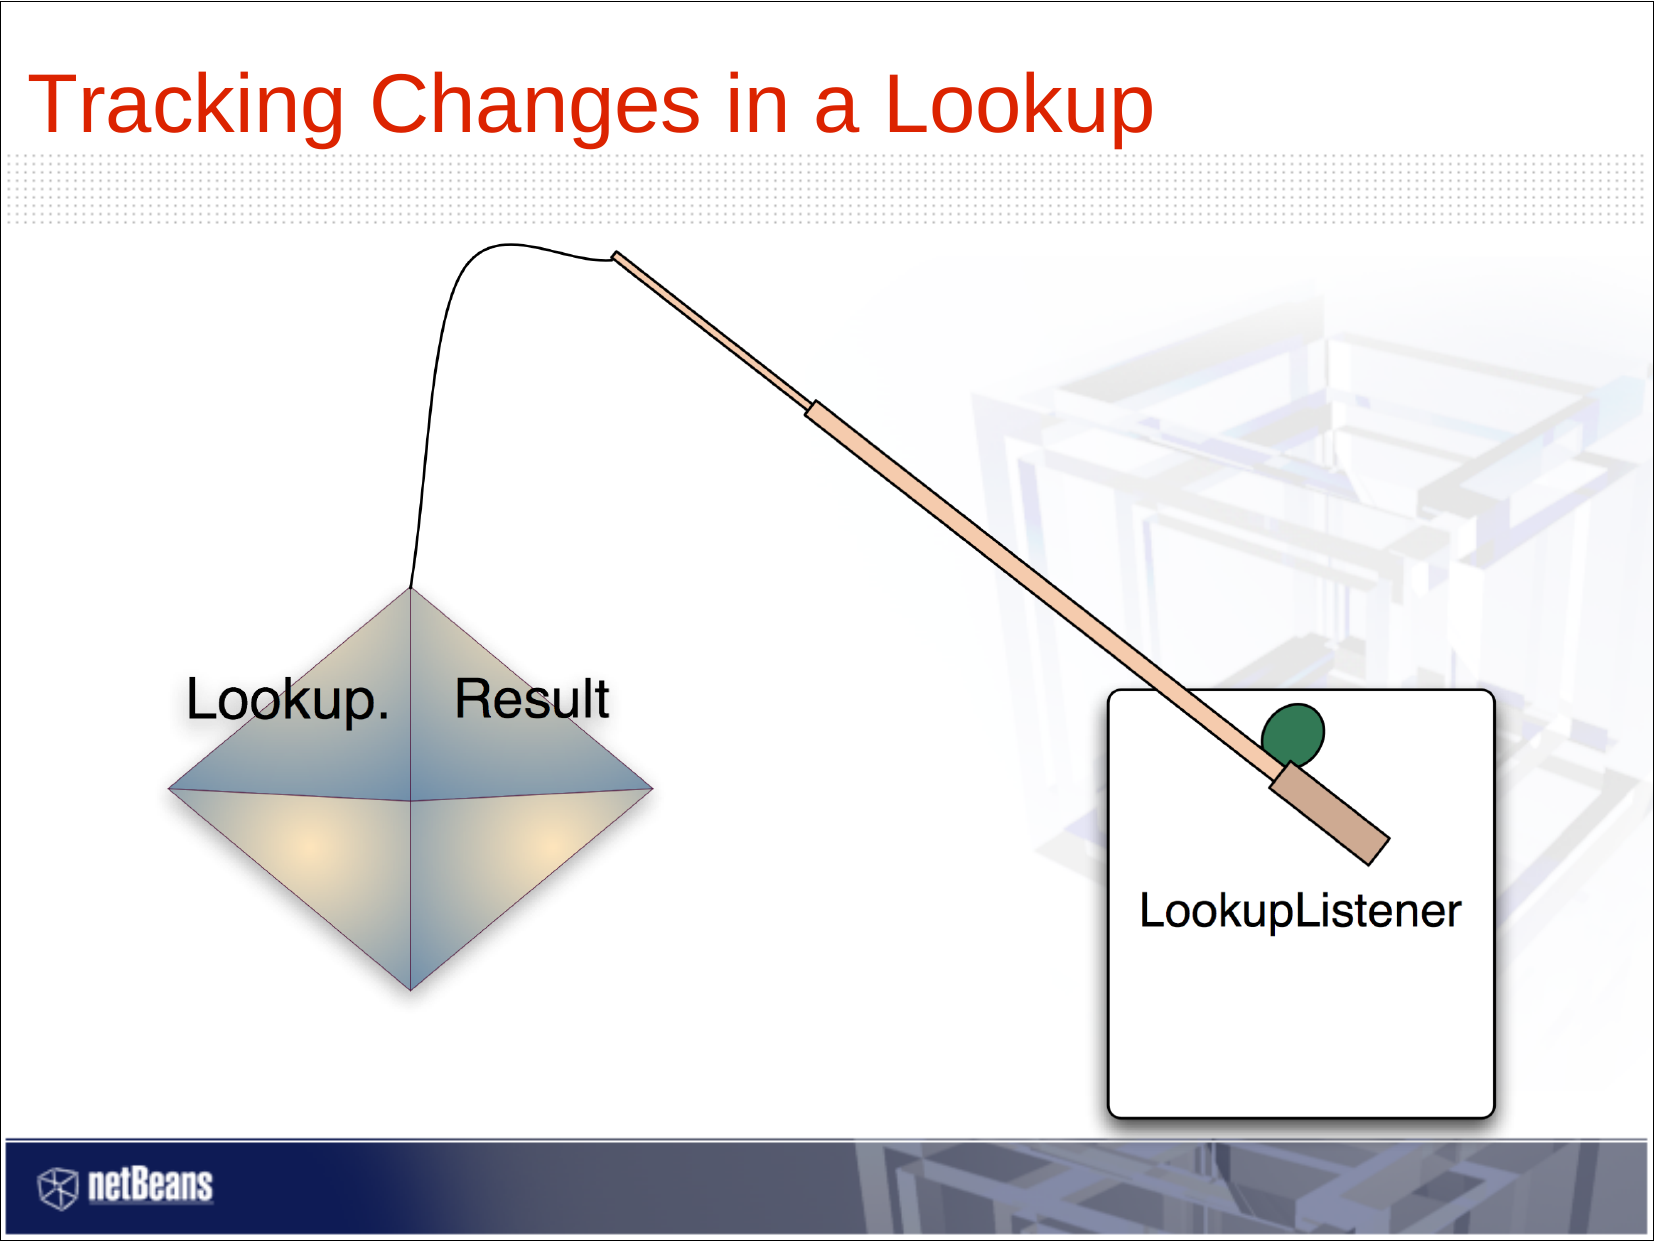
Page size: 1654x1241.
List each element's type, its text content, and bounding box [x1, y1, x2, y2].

title Tracking Changes in a Lookup [27, 0, 1627, 208]
picture [1, 2, 1653, 1240]
